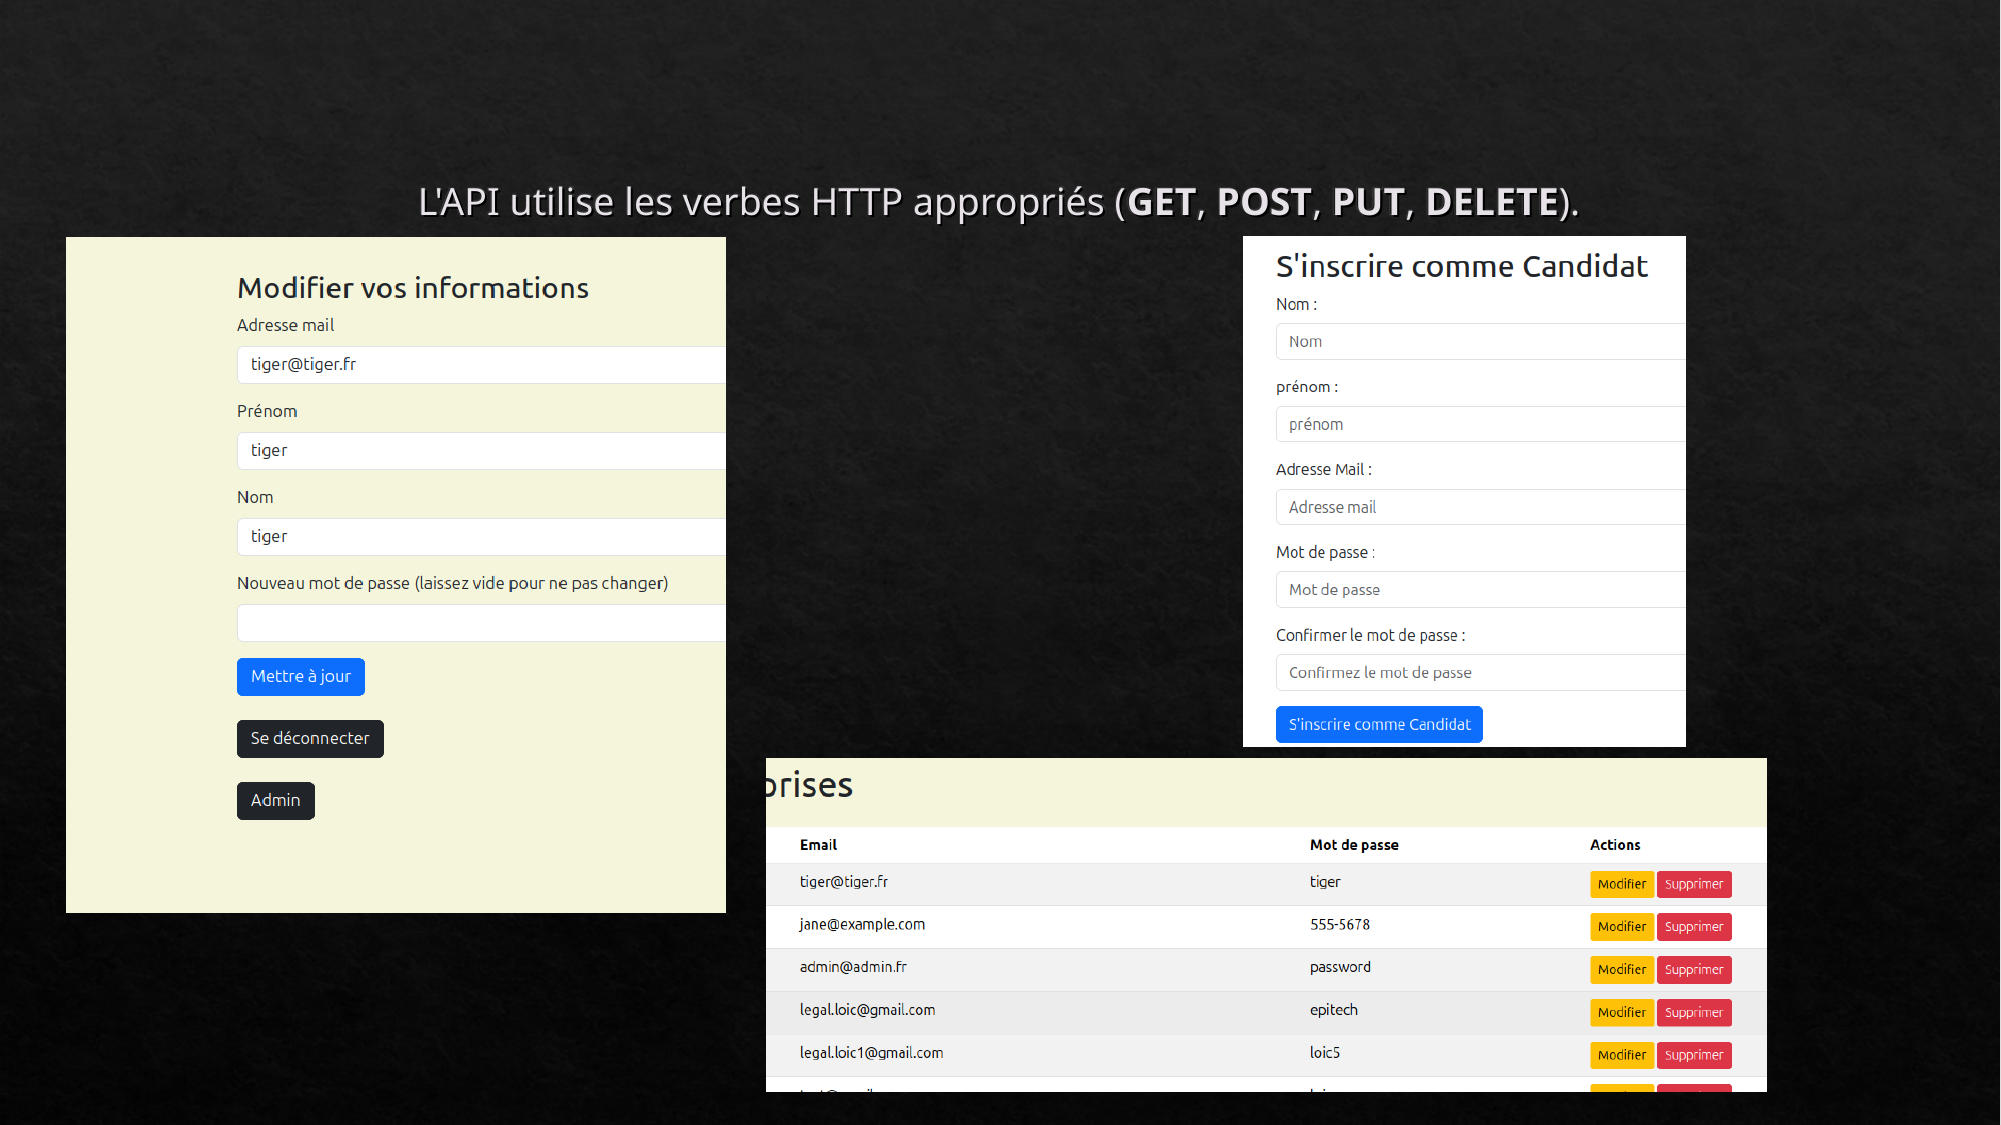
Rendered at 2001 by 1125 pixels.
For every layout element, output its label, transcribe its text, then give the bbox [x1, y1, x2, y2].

picture [1243, 236, 1686, 748]
picture [66, 237, 726, 913]
title L'API utilise les verbes HTTP appropriés (GET, POST, PUT, DELETE). [149, 99, 1849, 307]
picture [766, 759, 1767, 1093]
